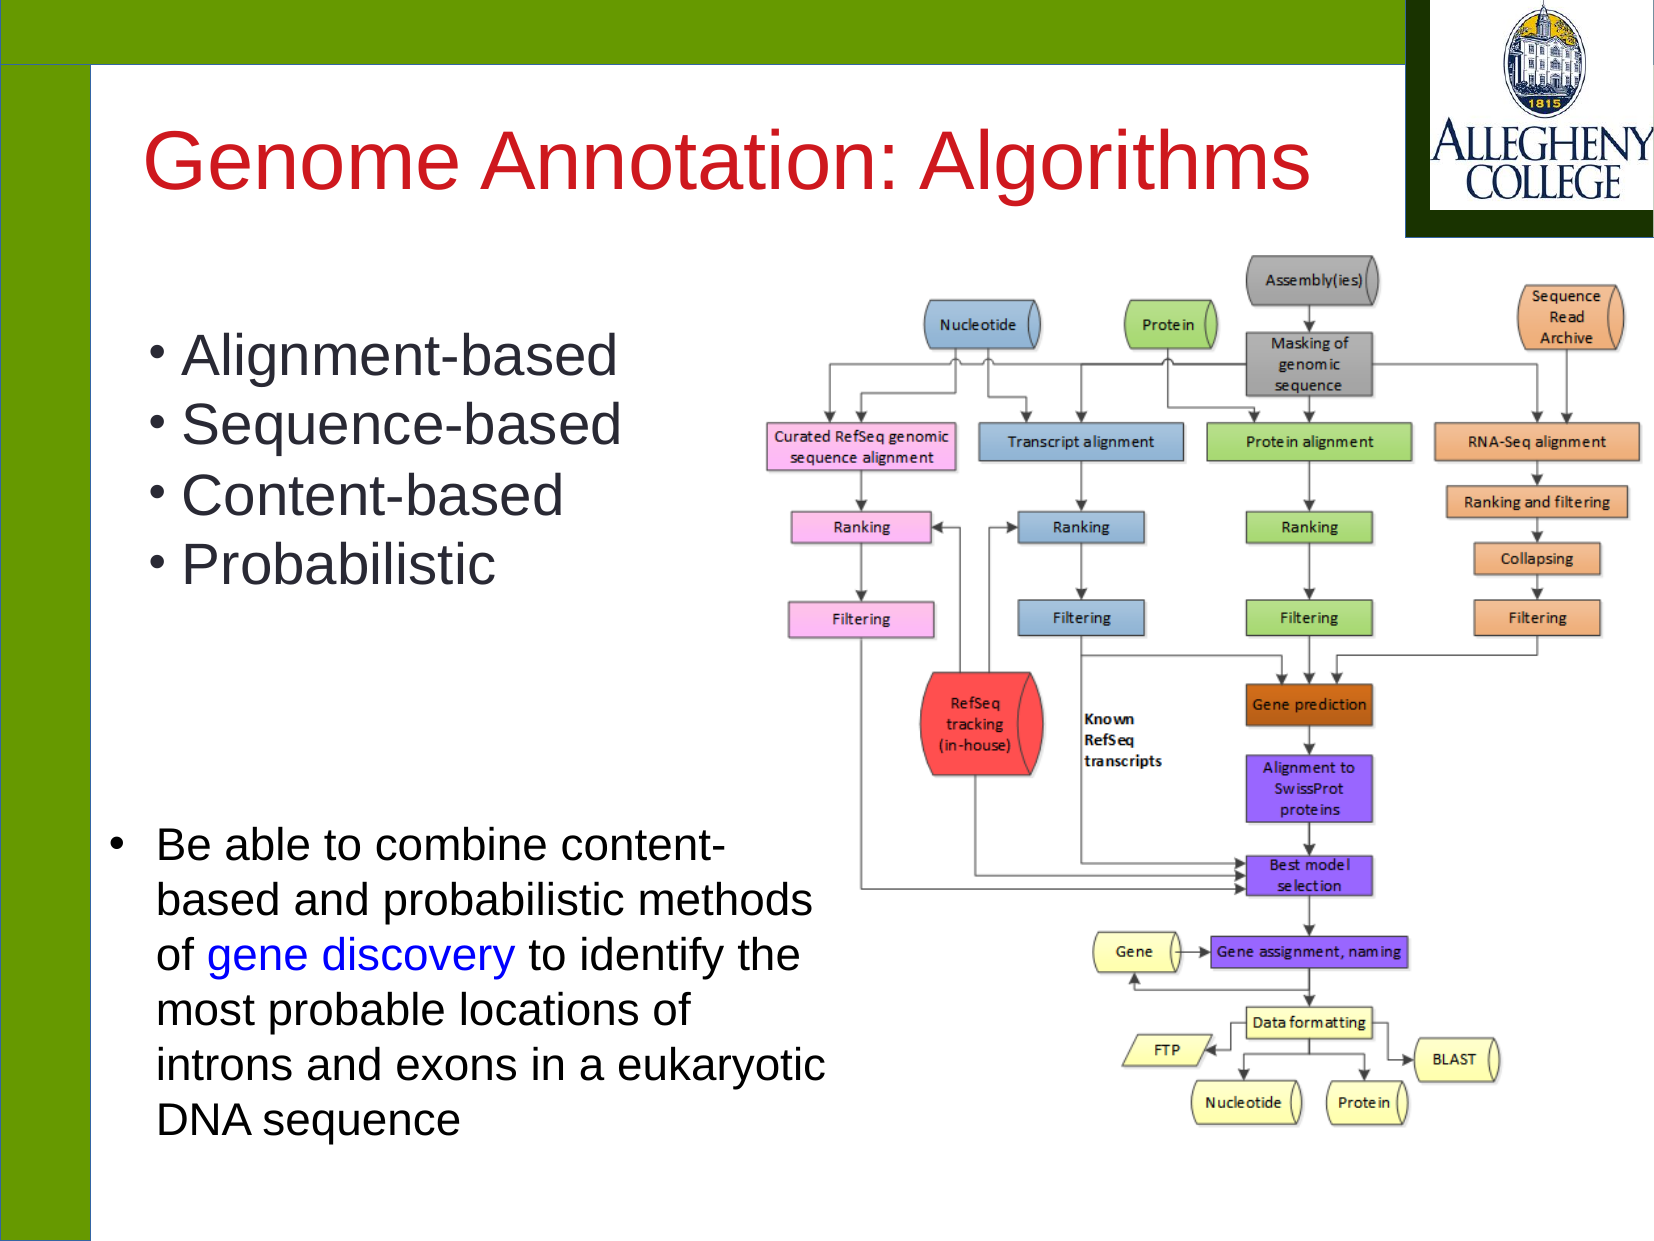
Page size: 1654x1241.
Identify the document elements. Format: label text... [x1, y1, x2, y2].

text_box [1478, 210, 1654, 238]
picture [764, 254, 1644, 1129]
text_box [0, 0, 1430, 1241]
text_box Alignment-based Sequence-based Content-based Probabilistic [133, 309, 913, 720]
text_box Be able to combine content-based and probabilistic methods of gene discovery to identify the most probable locations of introns and exons in a eukaryotic DNA sequence [94, 807, 845, 1153]
text_box Genome Annotation: Algorithms [127, 75, 1478, 238]
picture [1430, 0, 1654, 210]
